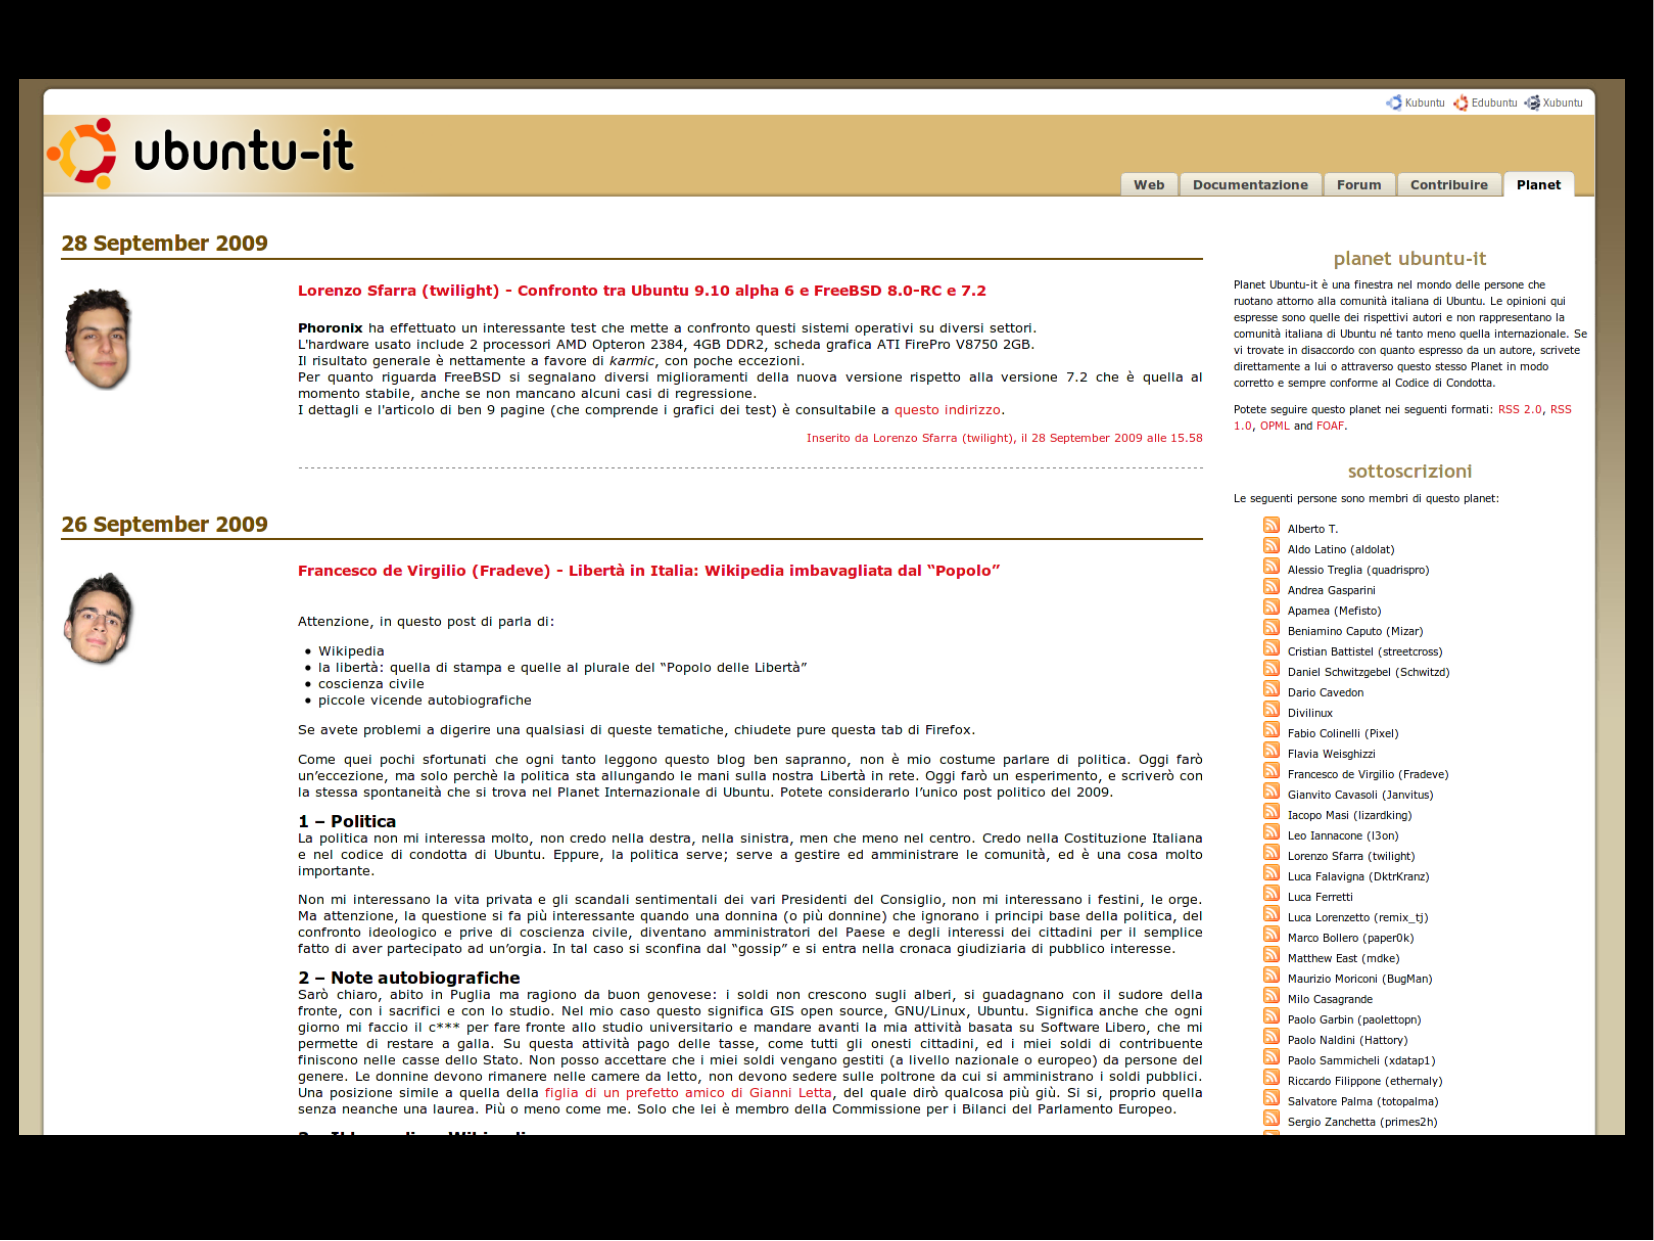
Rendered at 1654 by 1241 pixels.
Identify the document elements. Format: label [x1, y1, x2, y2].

picture [19, 79, 1625, 1135]
